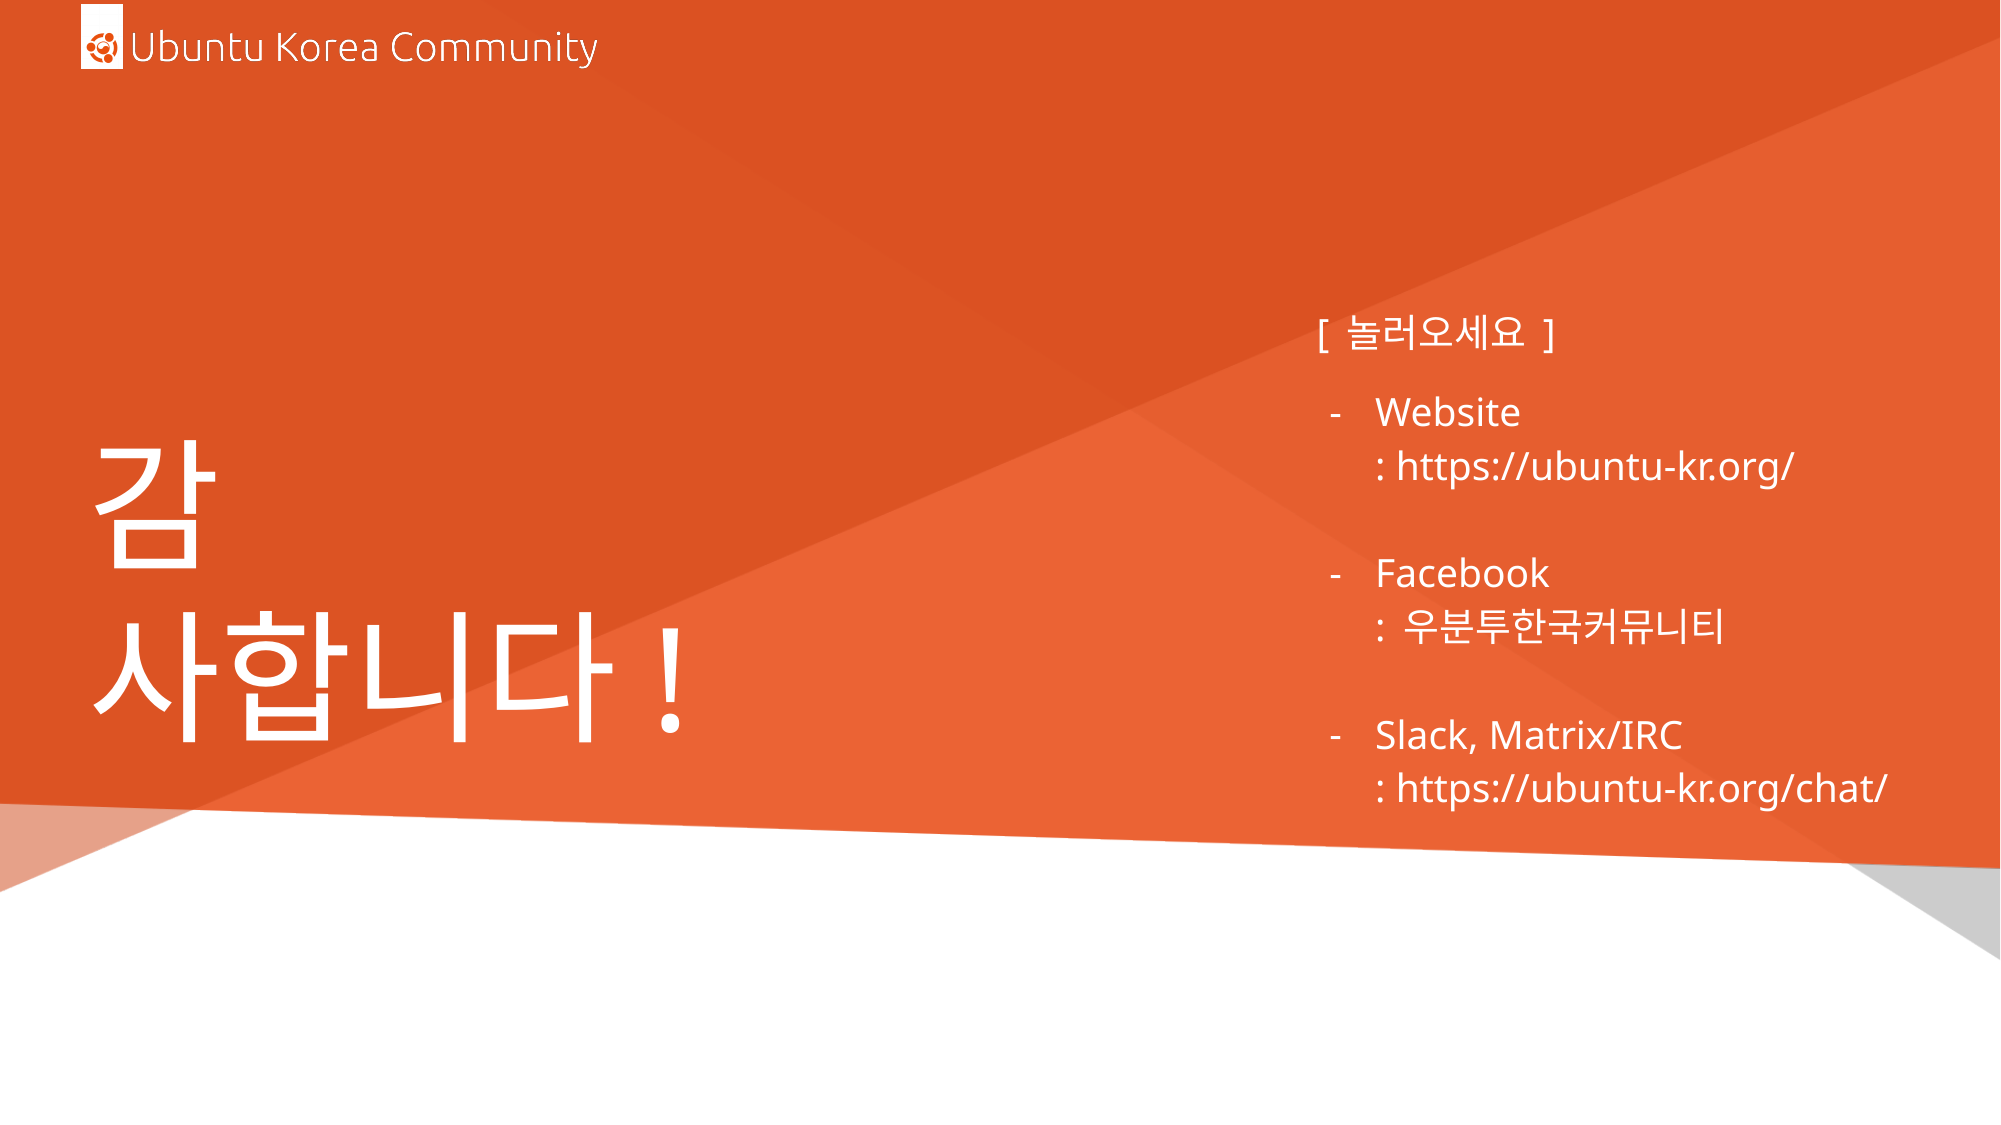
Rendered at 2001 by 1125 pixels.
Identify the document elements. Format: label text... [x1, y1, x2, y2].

list [ 놀러오세요 ] Website : https://ubuntu-kr.org/ Facebook : 우분투한국커뮤니티 Slack, Matrix/IRC : https://ubuntu-kr.org/chat/ [1296, 281, 2000, 837]
picture [0, 0, 2001, 1125]
title 감 사합니다! [68, 206, 1932, 781]
